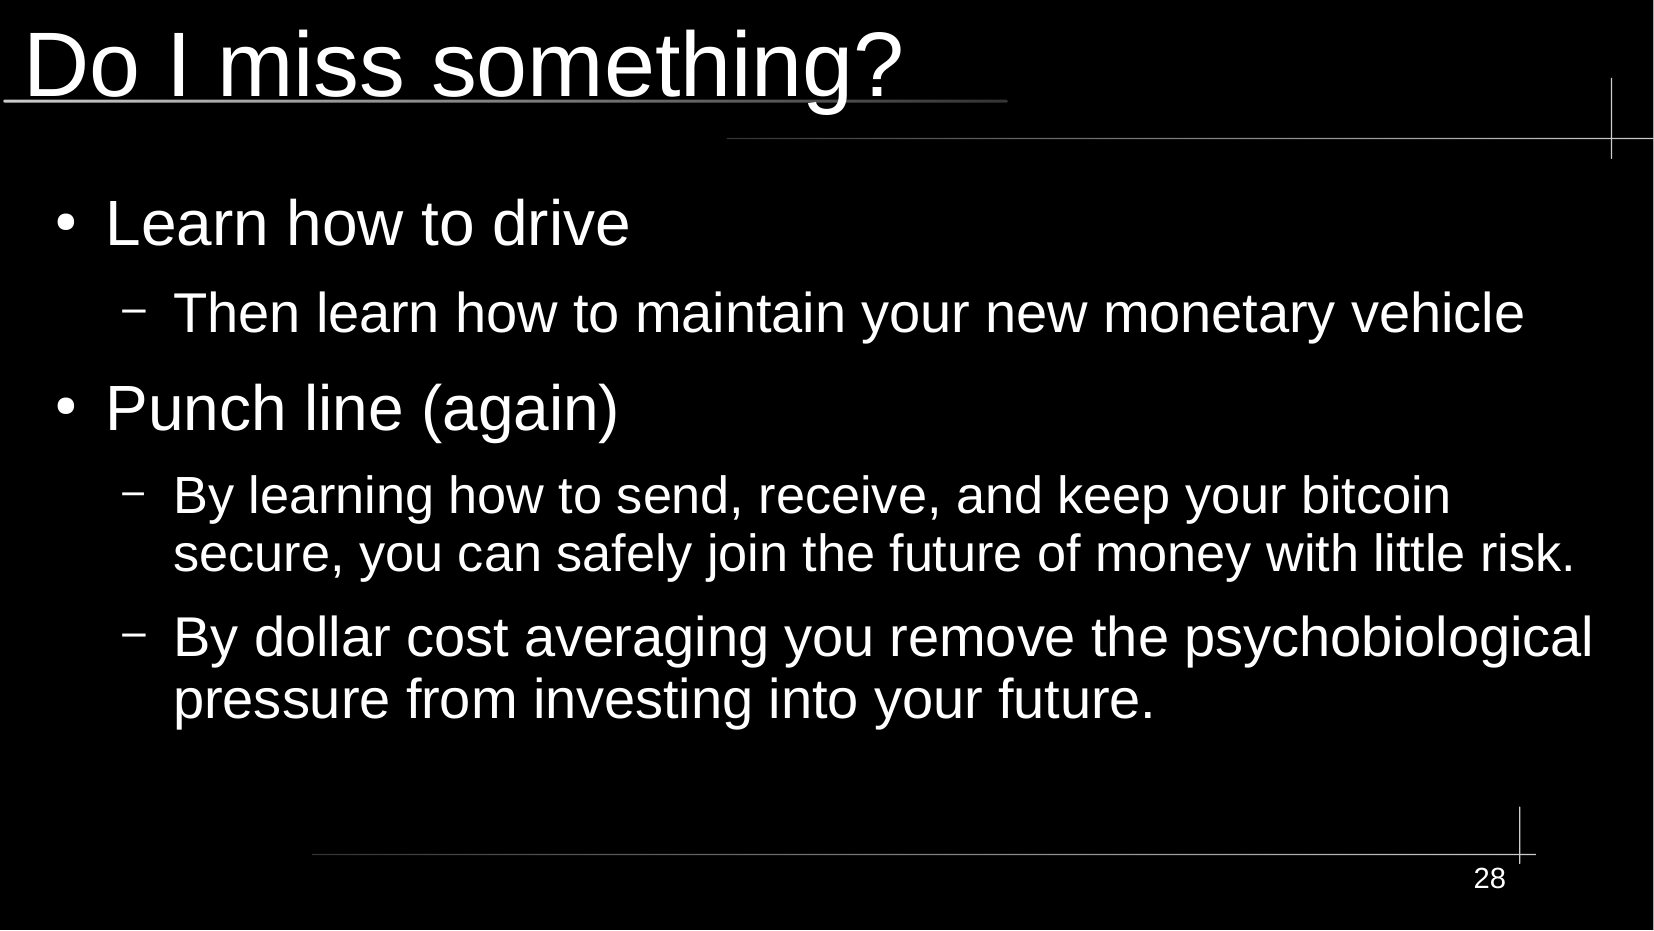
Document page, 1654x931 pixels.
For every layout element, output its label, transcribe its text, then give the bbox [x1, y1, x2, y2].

title Do I miss something? [23, 11, 1589, 119]
list Learn how to drive Then learn how to maintain your new monetary vehicle Punch line (again) By learning how to send, receive, and keep your bitcoin secure, you can safely join the future of money with little risk. By dollar cost averaging you remove the psychobiological pressure from investing into your future. [37, 187, 1613, 833]
